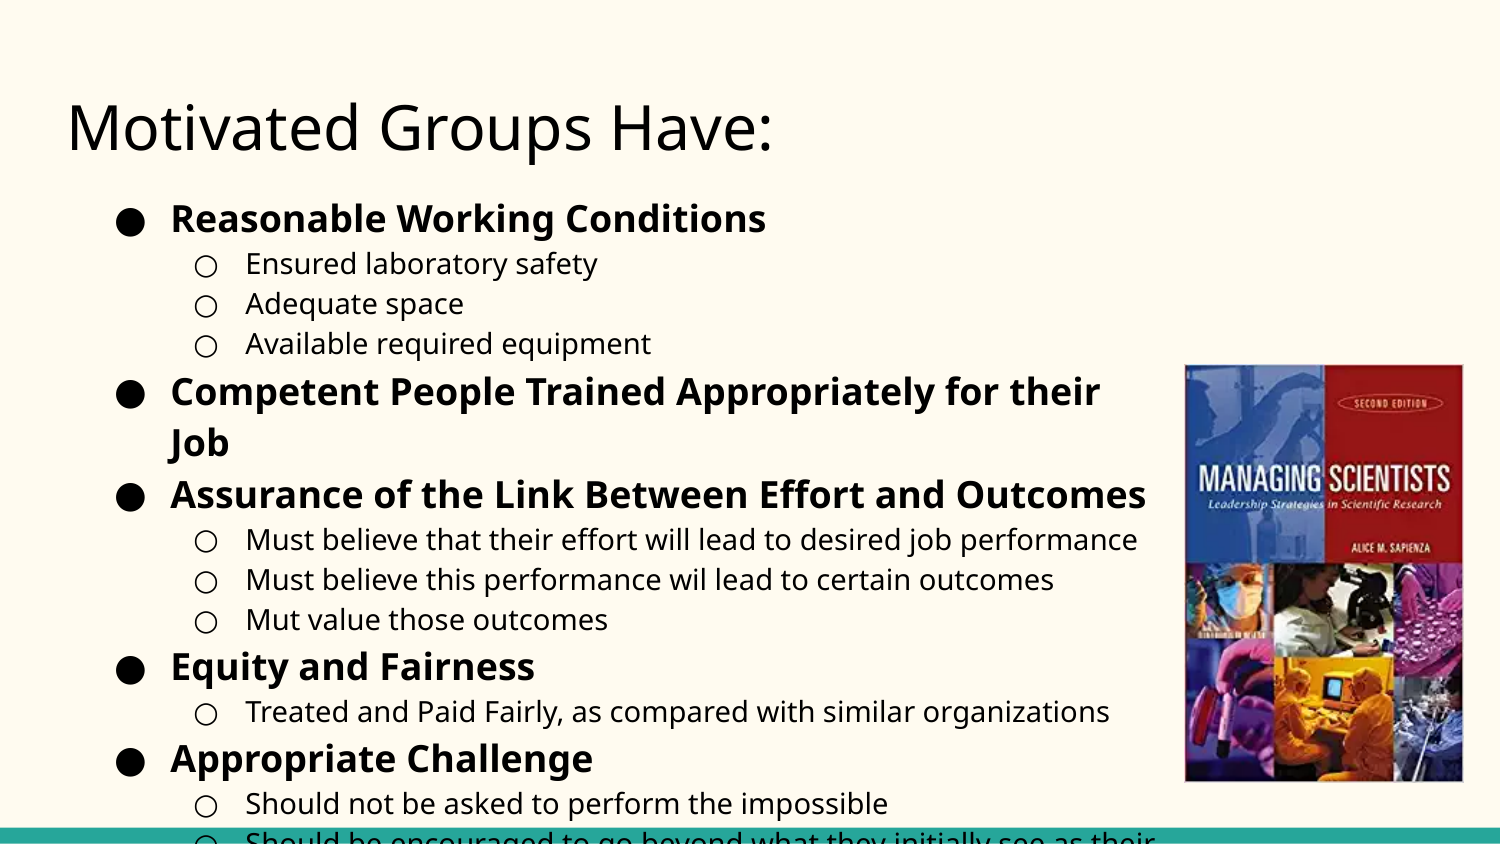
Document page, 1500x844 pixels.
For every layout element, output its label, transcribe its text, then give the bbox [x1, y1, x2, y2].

list Reasonable Working Conditions Ensured laboratory safety Adequate space Available required equipment Competent People Trained Appropriately for their Job Assurance of the Link Between Effort and Outcomes Must believe that their effort will lead to desired job performance Must believe this performance wil lead to certain outcomes Mut value those outcomes Equity and Fairness Treated and Paid Fairly, as compared with similar organizations Appropriate Challenge Should not be asked to perform the impossible Should be encouraged to go beyond what they initially see as their limits [80, 173, 1177, 731]
title Motivated Groups Have: [51, 72, 1449, 174]
picture [1184, 364, 1464, 783]
